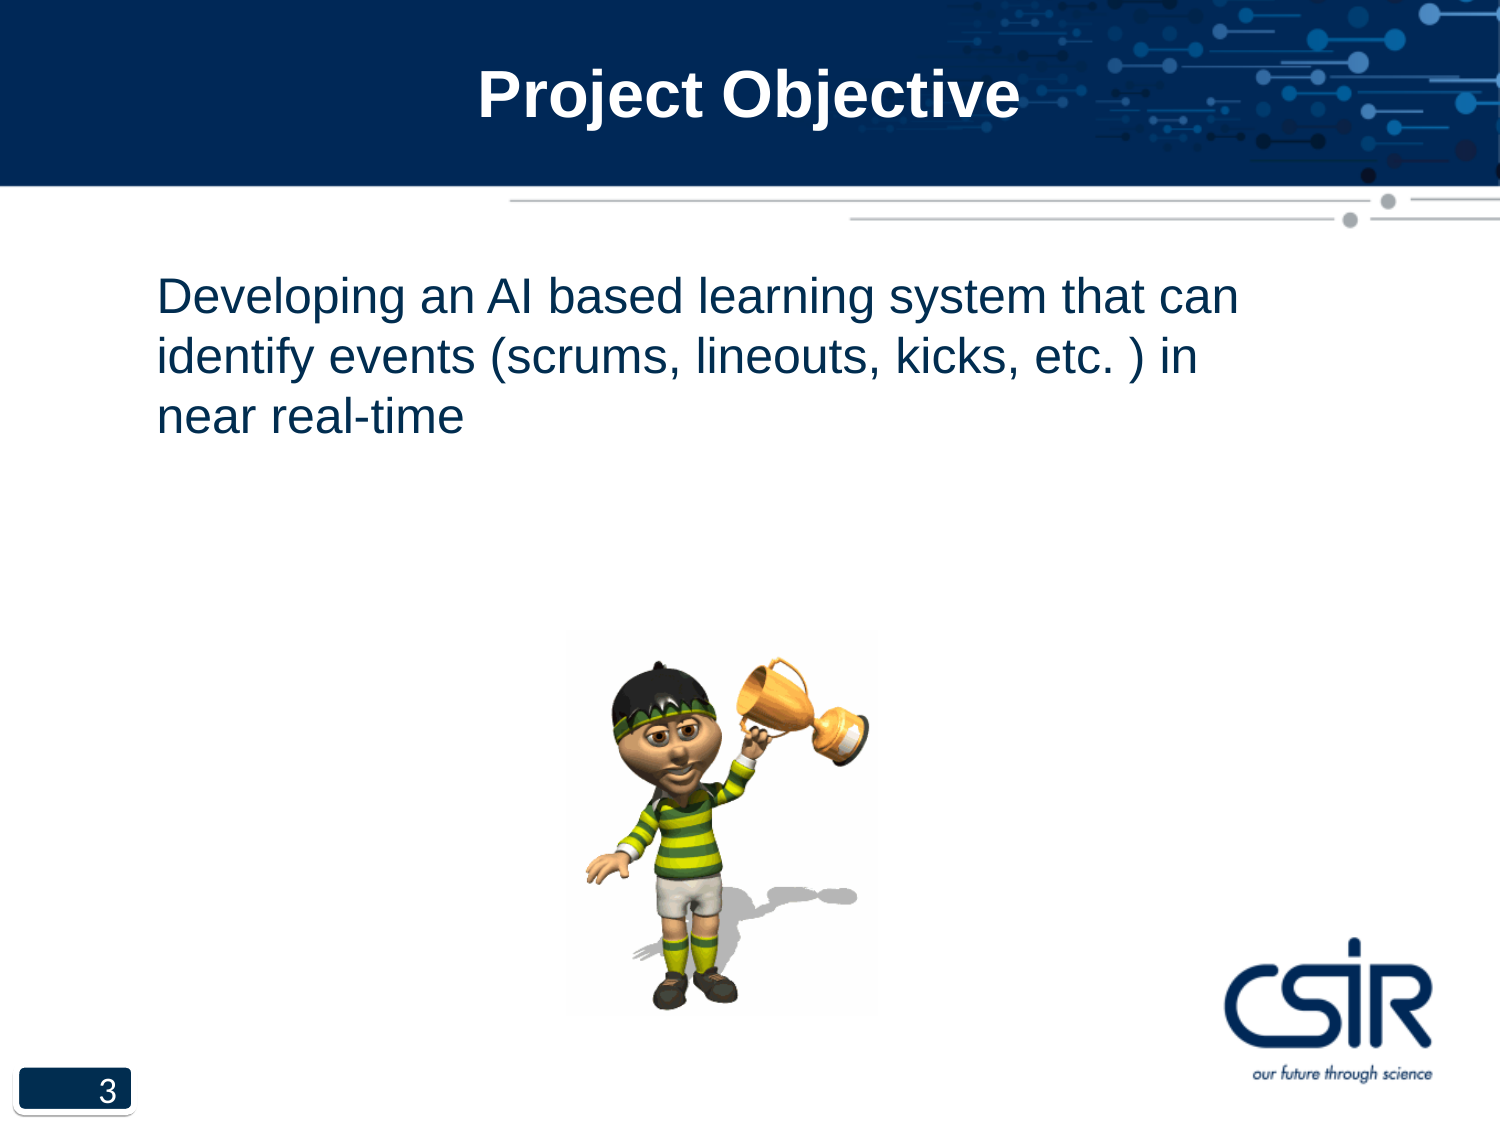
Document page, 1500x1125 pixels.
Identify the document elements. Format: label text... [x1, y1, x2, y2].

picture [0, 0, 1500, 1125]
text_box Developing an AI based learning system that can identify events (scrums, lineouts, kicks, etc. ) in near real-time [141, 255, 1276, 634]
text_box Project Objective [75, 21, 1425, 161]
